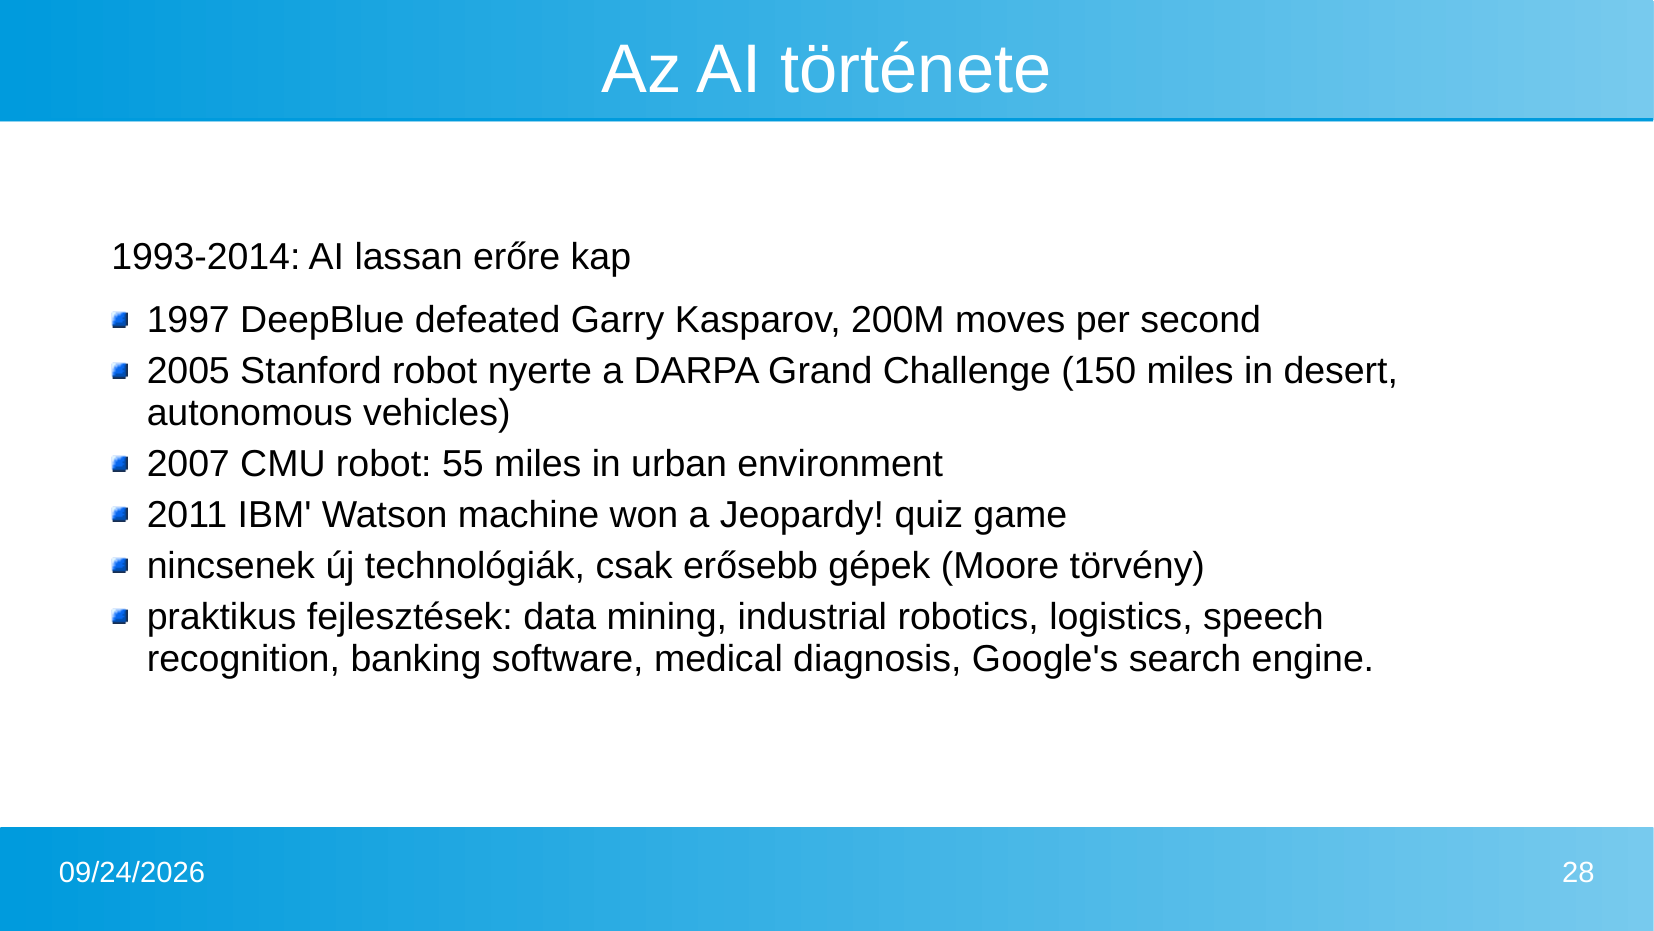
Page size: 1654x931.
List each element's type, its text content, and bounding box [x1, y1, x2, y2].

text_box 1993-2014: AI lassan erőre kap 1997 DeepBlue defeated Garry Kasparov, 200M moves per second 2005 Stanford robot nyerte a DARPA Grand Challenge (150 miles in desert, autonomous vehicles) 2007 CMU robot: 55 miles in urban environment 2011 IBM' Watson machine won a Jeopardy! quiz game nincsenek új technológiák, csak erősebb gépek (Moore törvény) praktikus fejlesztések: data mining, industrial robotics, logistics, speech recognition, banking software, medical diagnosis, Google's search engine. [96, 227, 1515, 687]
title Az AI története [59, 29, 1595, 108]
